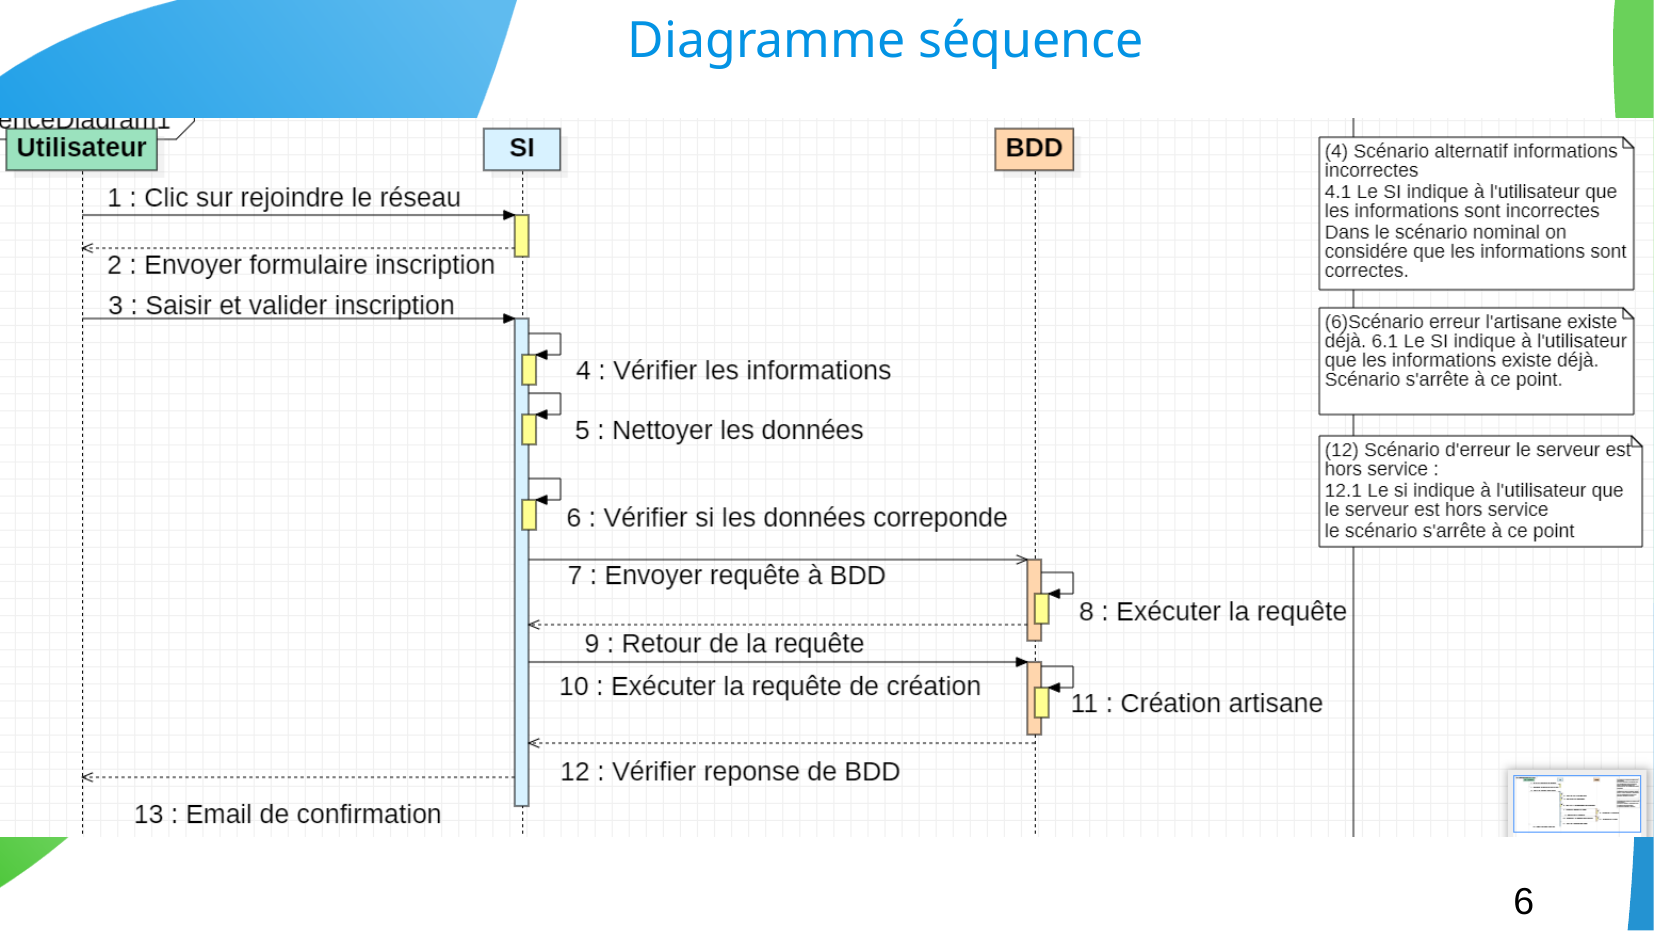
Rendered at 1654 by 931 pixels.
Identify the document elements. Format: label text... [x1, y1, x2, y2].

text_box <numéro> [1498, 873, 1654, 931]
picture [0, 0, 1654, 891]
text_box Diagramme séquence [59, 0, 1654, 75]
